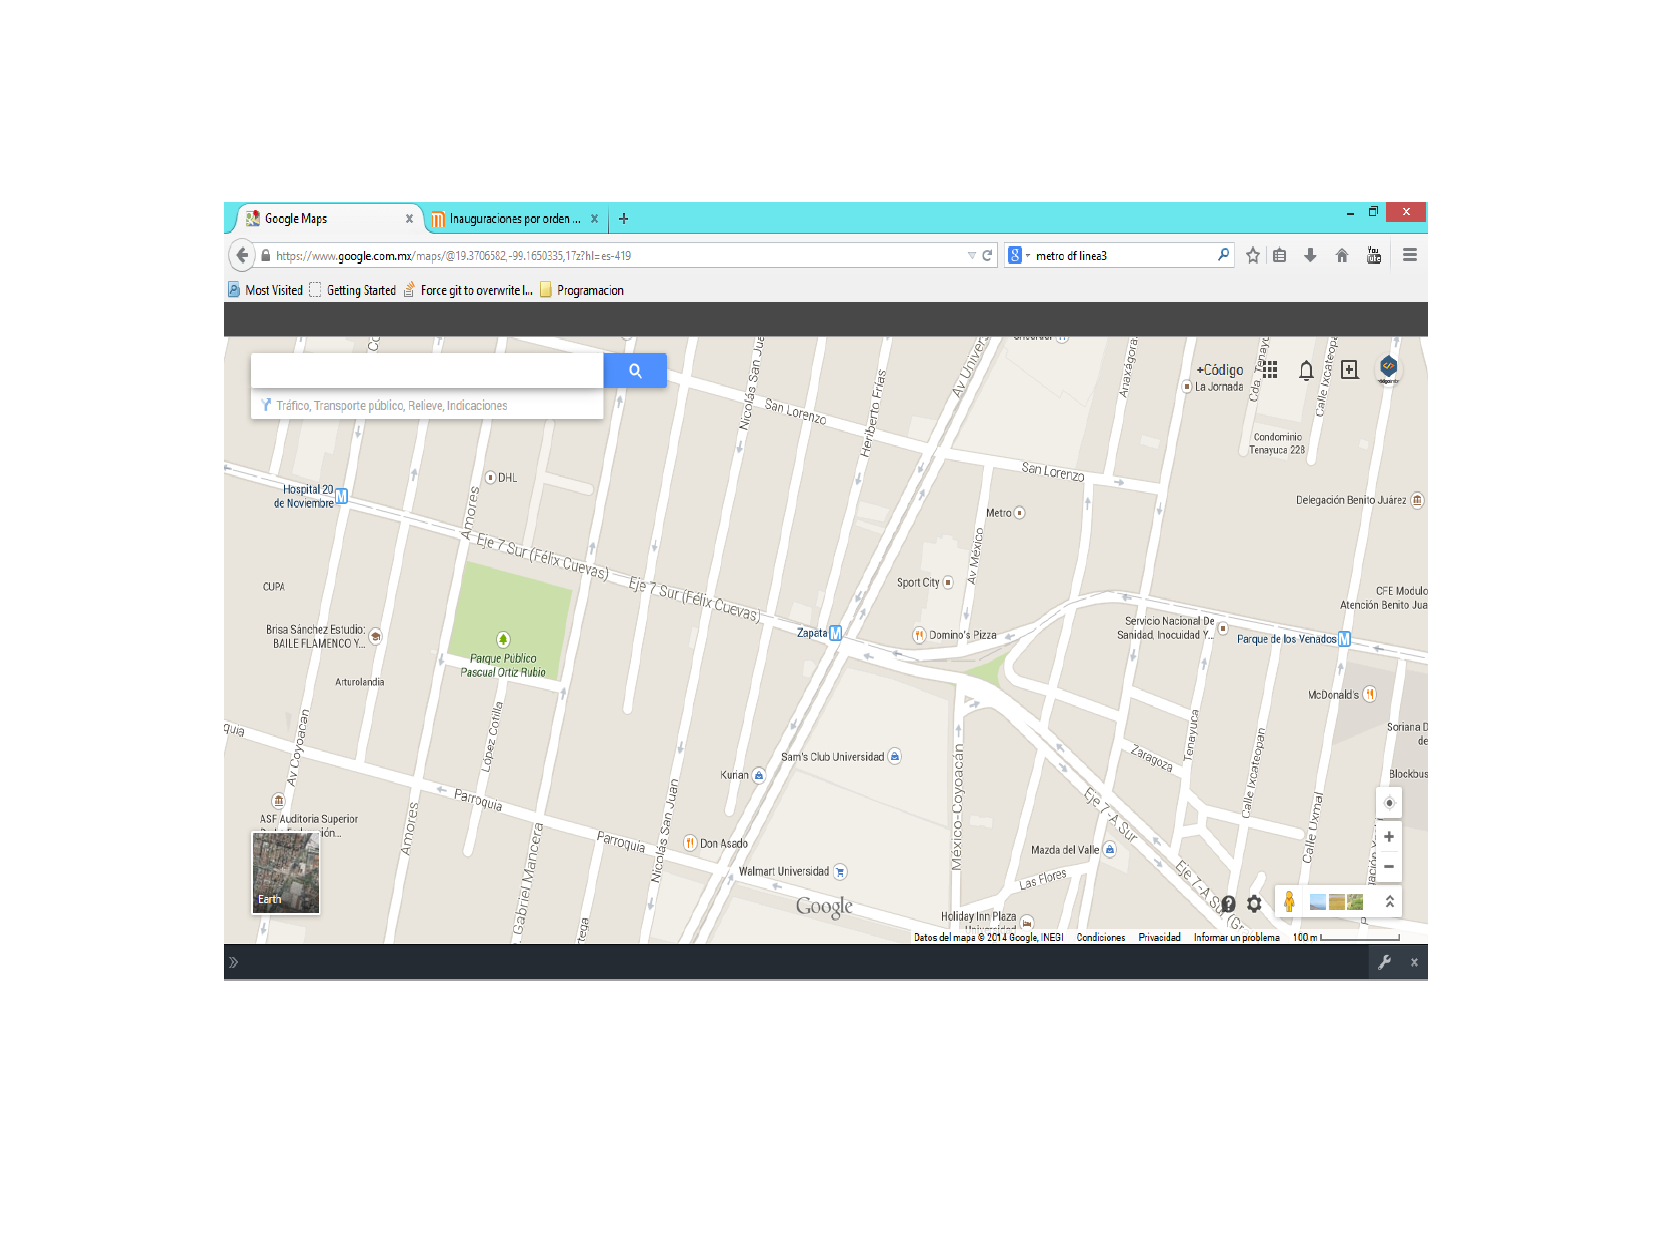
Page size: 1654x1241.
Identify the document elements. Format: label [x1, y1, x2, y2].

picture [224, 202, 1428, 981]
